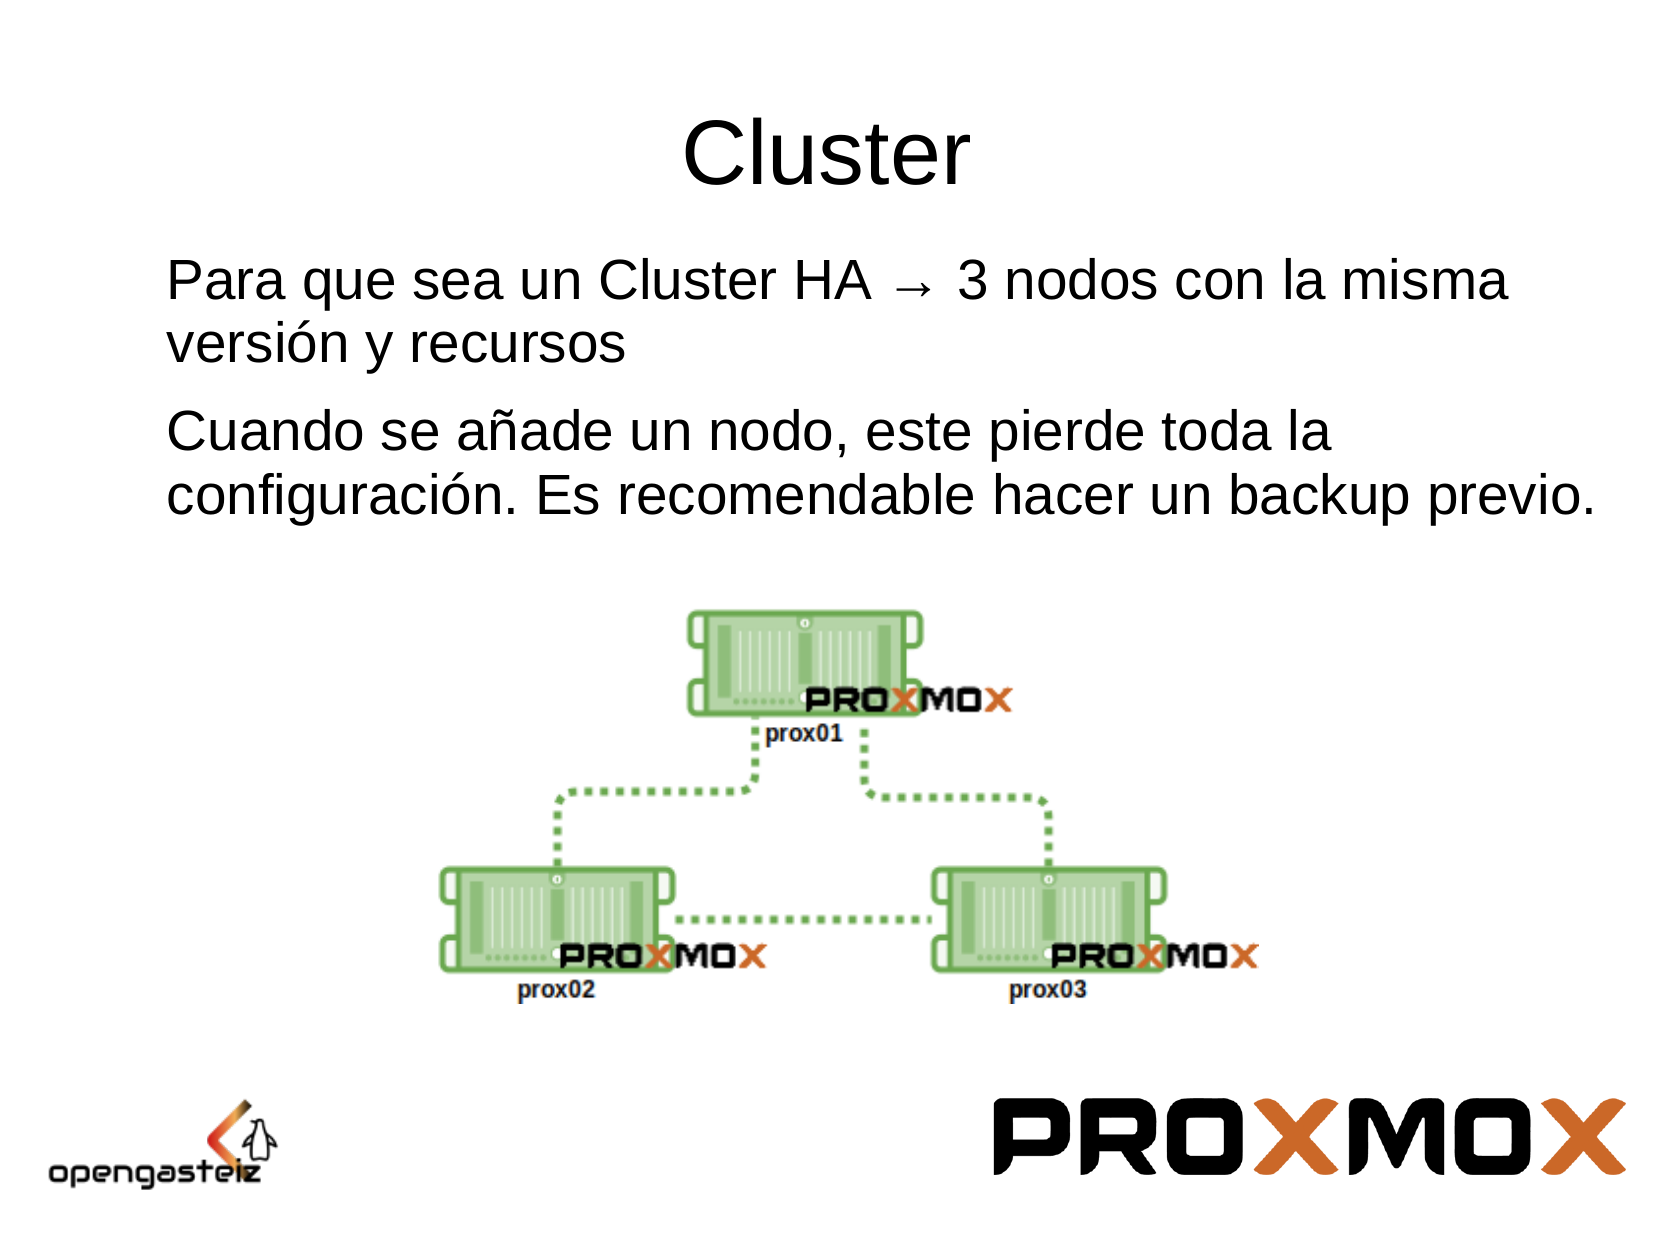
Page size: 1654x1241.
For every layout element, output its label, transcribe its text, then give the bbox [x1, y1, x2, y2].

picture [35, 1086, 297, 1201]
title Cluster [82, 49, 1571, 257]
picture [437, 600, 1259, 1004]
list Para que sea un Cluster HA → 3 nodos con la misma versión y recursos Cuando se añade un nodo, este pierde toda la configuración. Es recomendable hacer un backup previo. [106, 248, 1607, 532]
picture [988, 1040, 1631, 1223]
